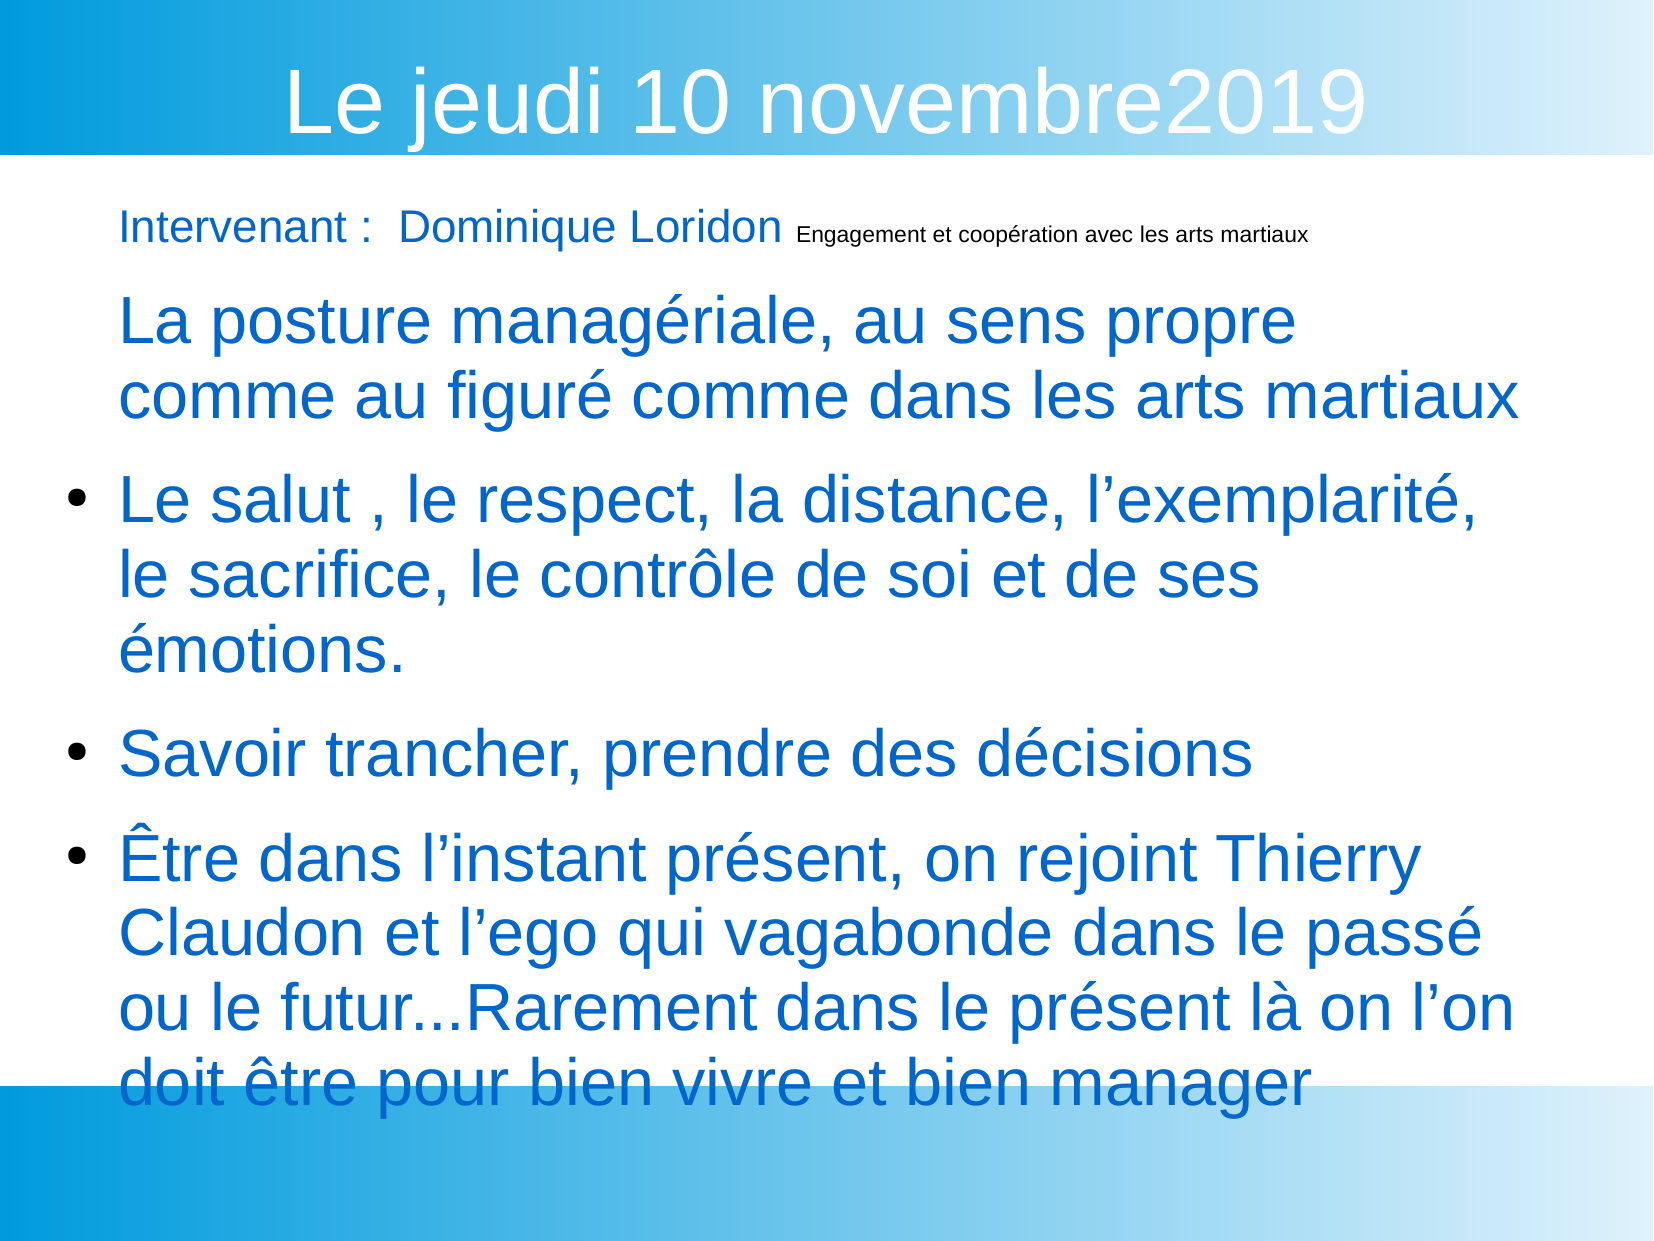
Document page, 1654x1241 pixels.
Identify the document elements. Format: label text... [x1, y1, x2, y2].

list Intervenant : Dominique Loridon Engagement et coopération avec les arts martiaux La posture managériale, au sens propre comme au figuré comme dans les arts martiaux Le salut , le respect, la distance, l’exemplarité, le sacrifice, le contrôle de soi et de ses émotions. Savoir trancher, prendre des décisions Être dans l’instant présent, on rejoint Thierry Claudon et l’ego qui vagabonde dans le passé ou le futur...Rarement dans le présent là on l’on doit être pour bien vivre et bien manager [47, 200, 1536, 921]
title Le jeudi 10 novembre2019 [82, 49, 1571, 155]
